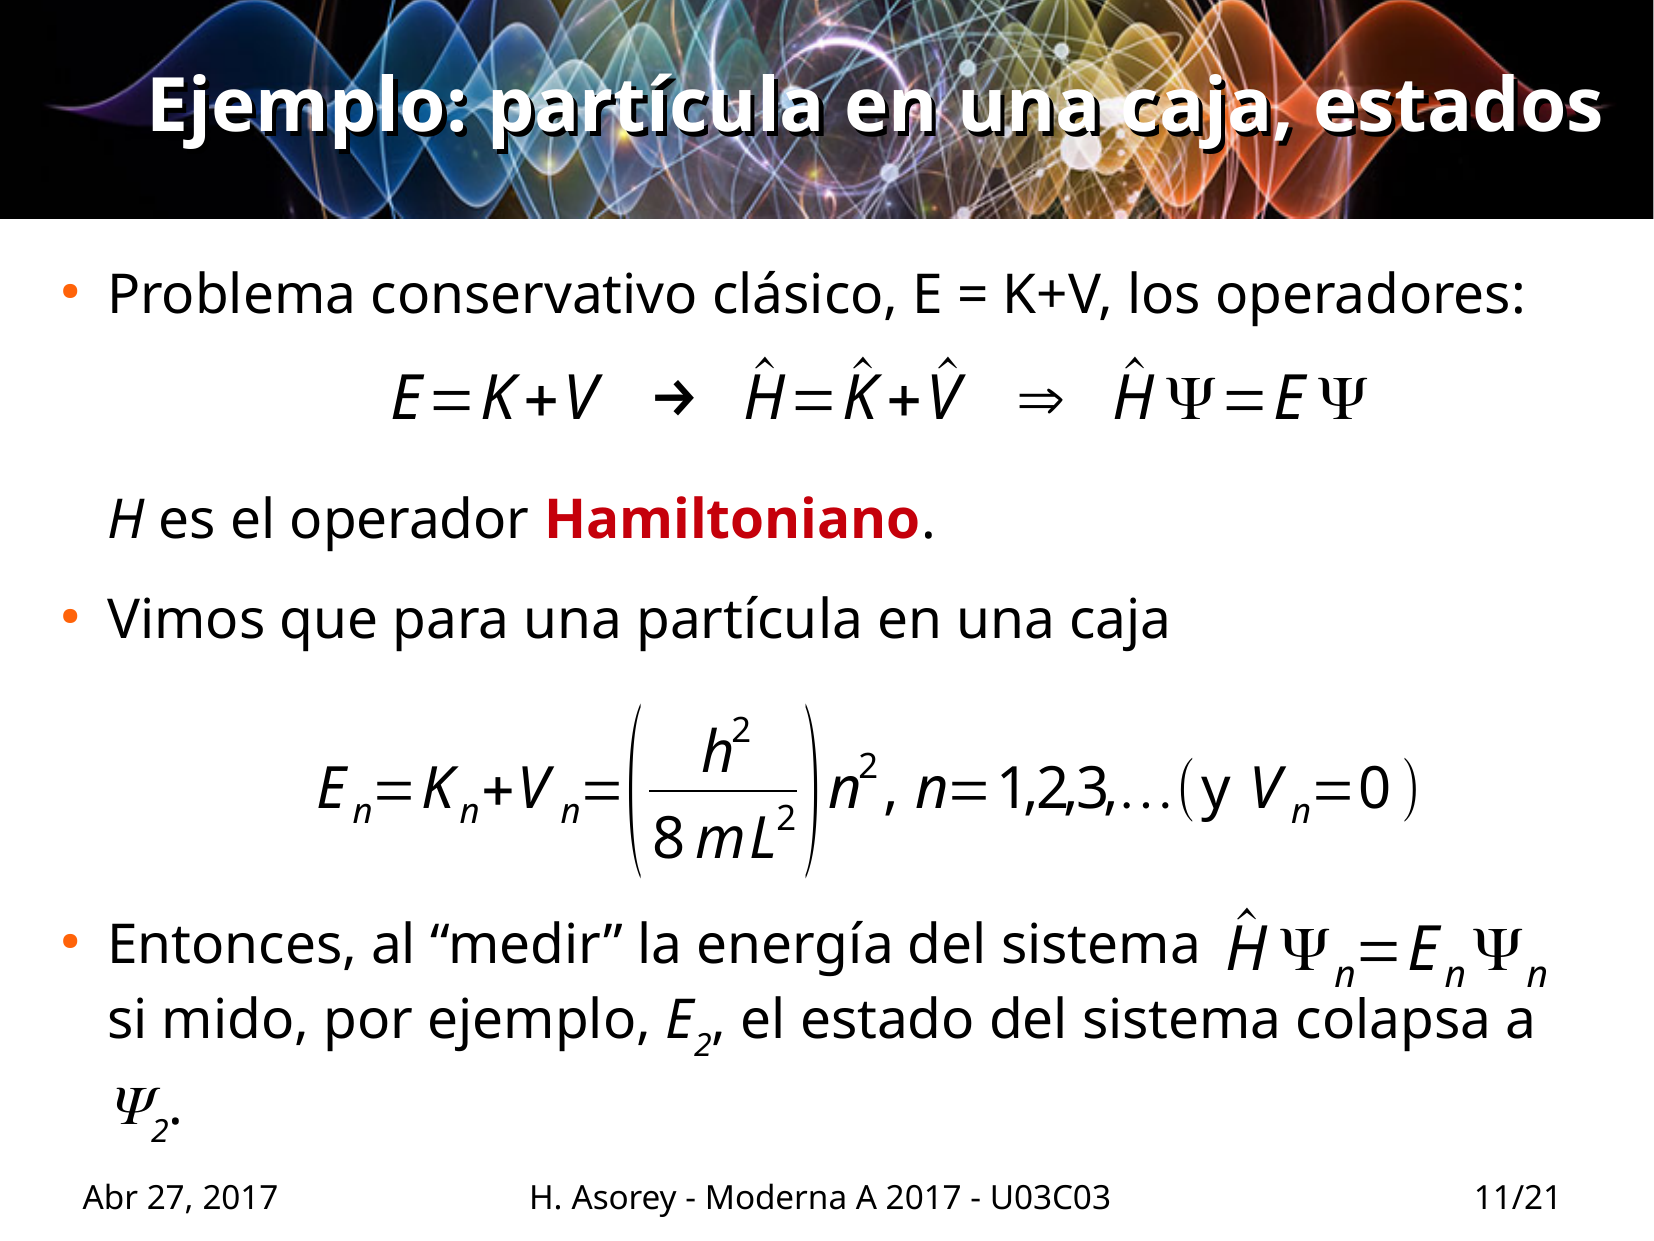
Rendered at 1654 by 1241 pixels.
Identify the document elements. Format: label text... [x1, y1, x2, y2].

list Problema conservativo clásico, E = K+V, los operadores: H es el operador Hamiltoniano. Vimos que para una partícula en una caja Entonces, al “medir” la energía del sistema si mido, por ejemplo, E2, el estado del sistema colapsa a Y2. [45, 255, 1606, 1156]
chart [309, 700, 1427, 882]
title Ejemplo: partícula en una caja, estados [45, 15, 1606, 191]
chart [1218, 904, 1553, 997]
chart [382, 354, 1378, 436]
picture [0, 0, 1654, 219]
